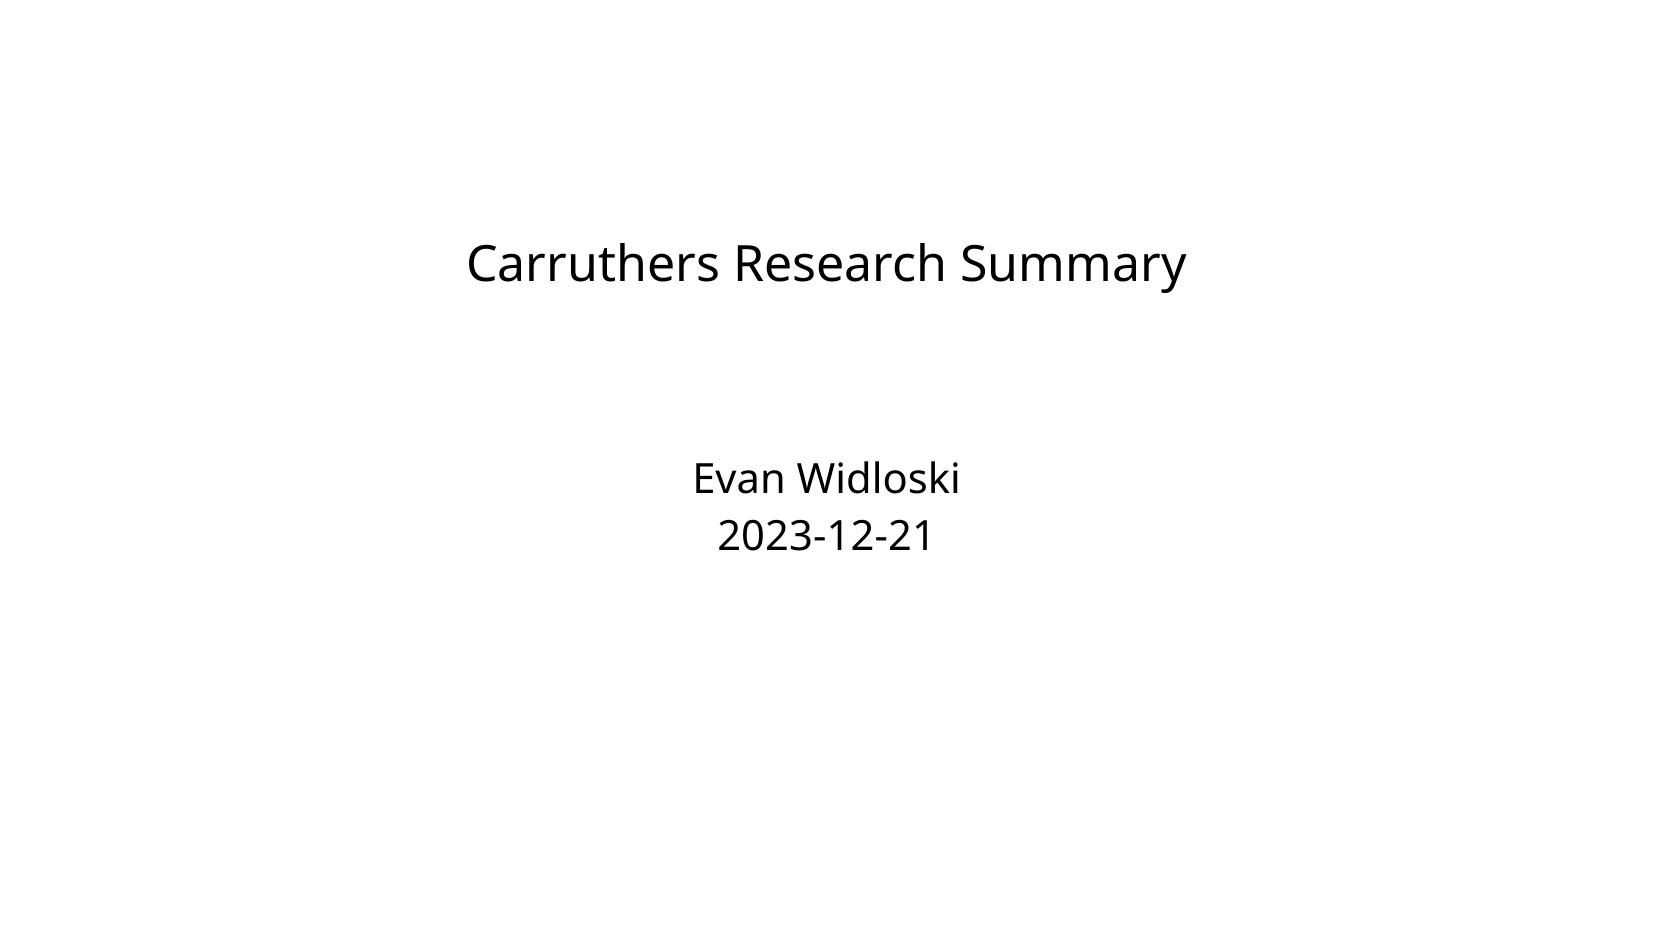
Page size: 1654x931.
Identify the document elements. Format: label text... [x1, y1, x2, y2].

subtitle Evan Widloski 2023-12-21 [82, 140, 1571, 871]
